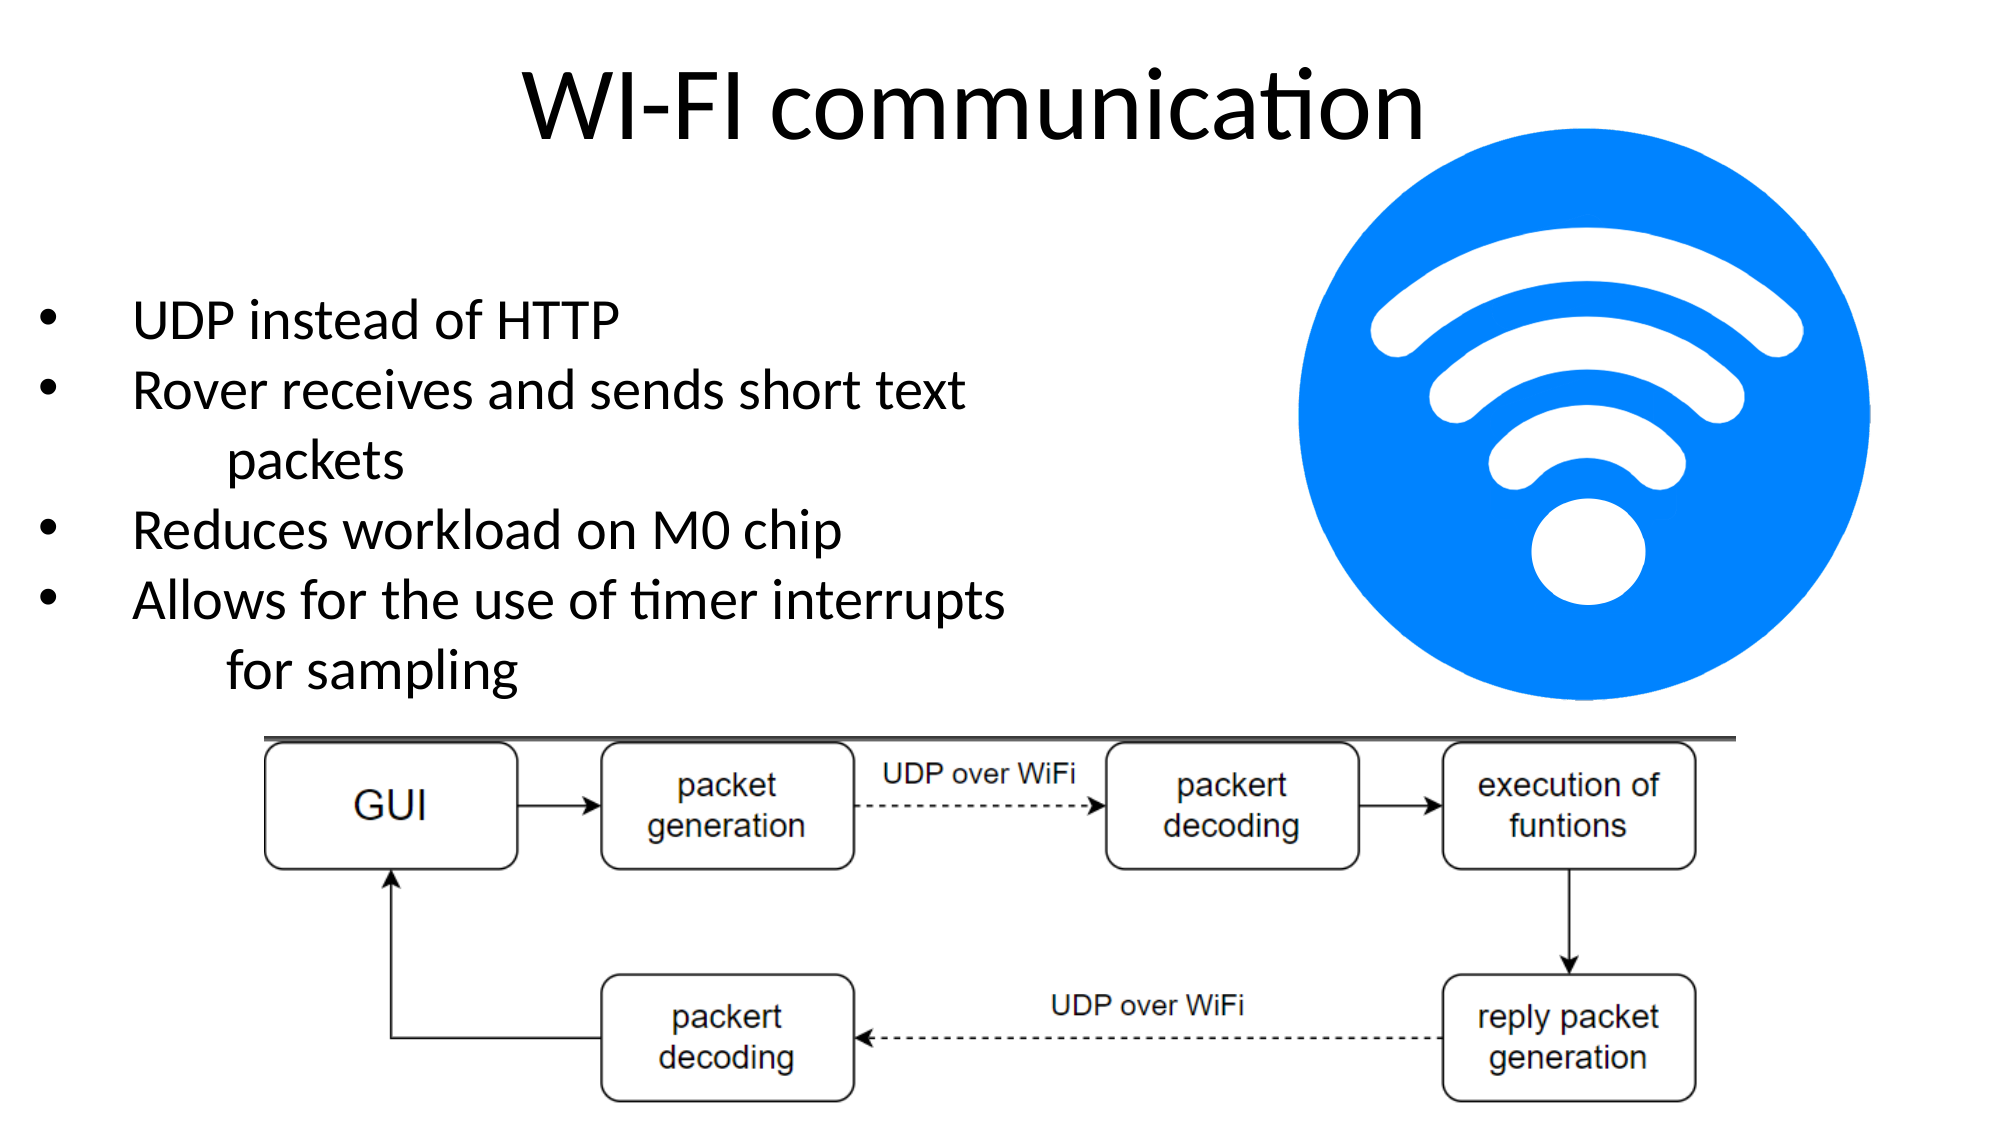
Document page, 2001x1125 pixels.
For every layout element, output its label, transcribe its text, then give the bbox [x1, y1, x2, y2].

text_box WI-FI communication [365, 27, 1585, 170]
text_box UDP instead of HTTP Rover receives and sends short text packets Reduces workload on M0 chip Allows for the use of timer interrupts for sampling [23, 273, 1029, 713]
picture [1285, 115, 1883, 714]
picture [264, 736, 1736, 1125]
